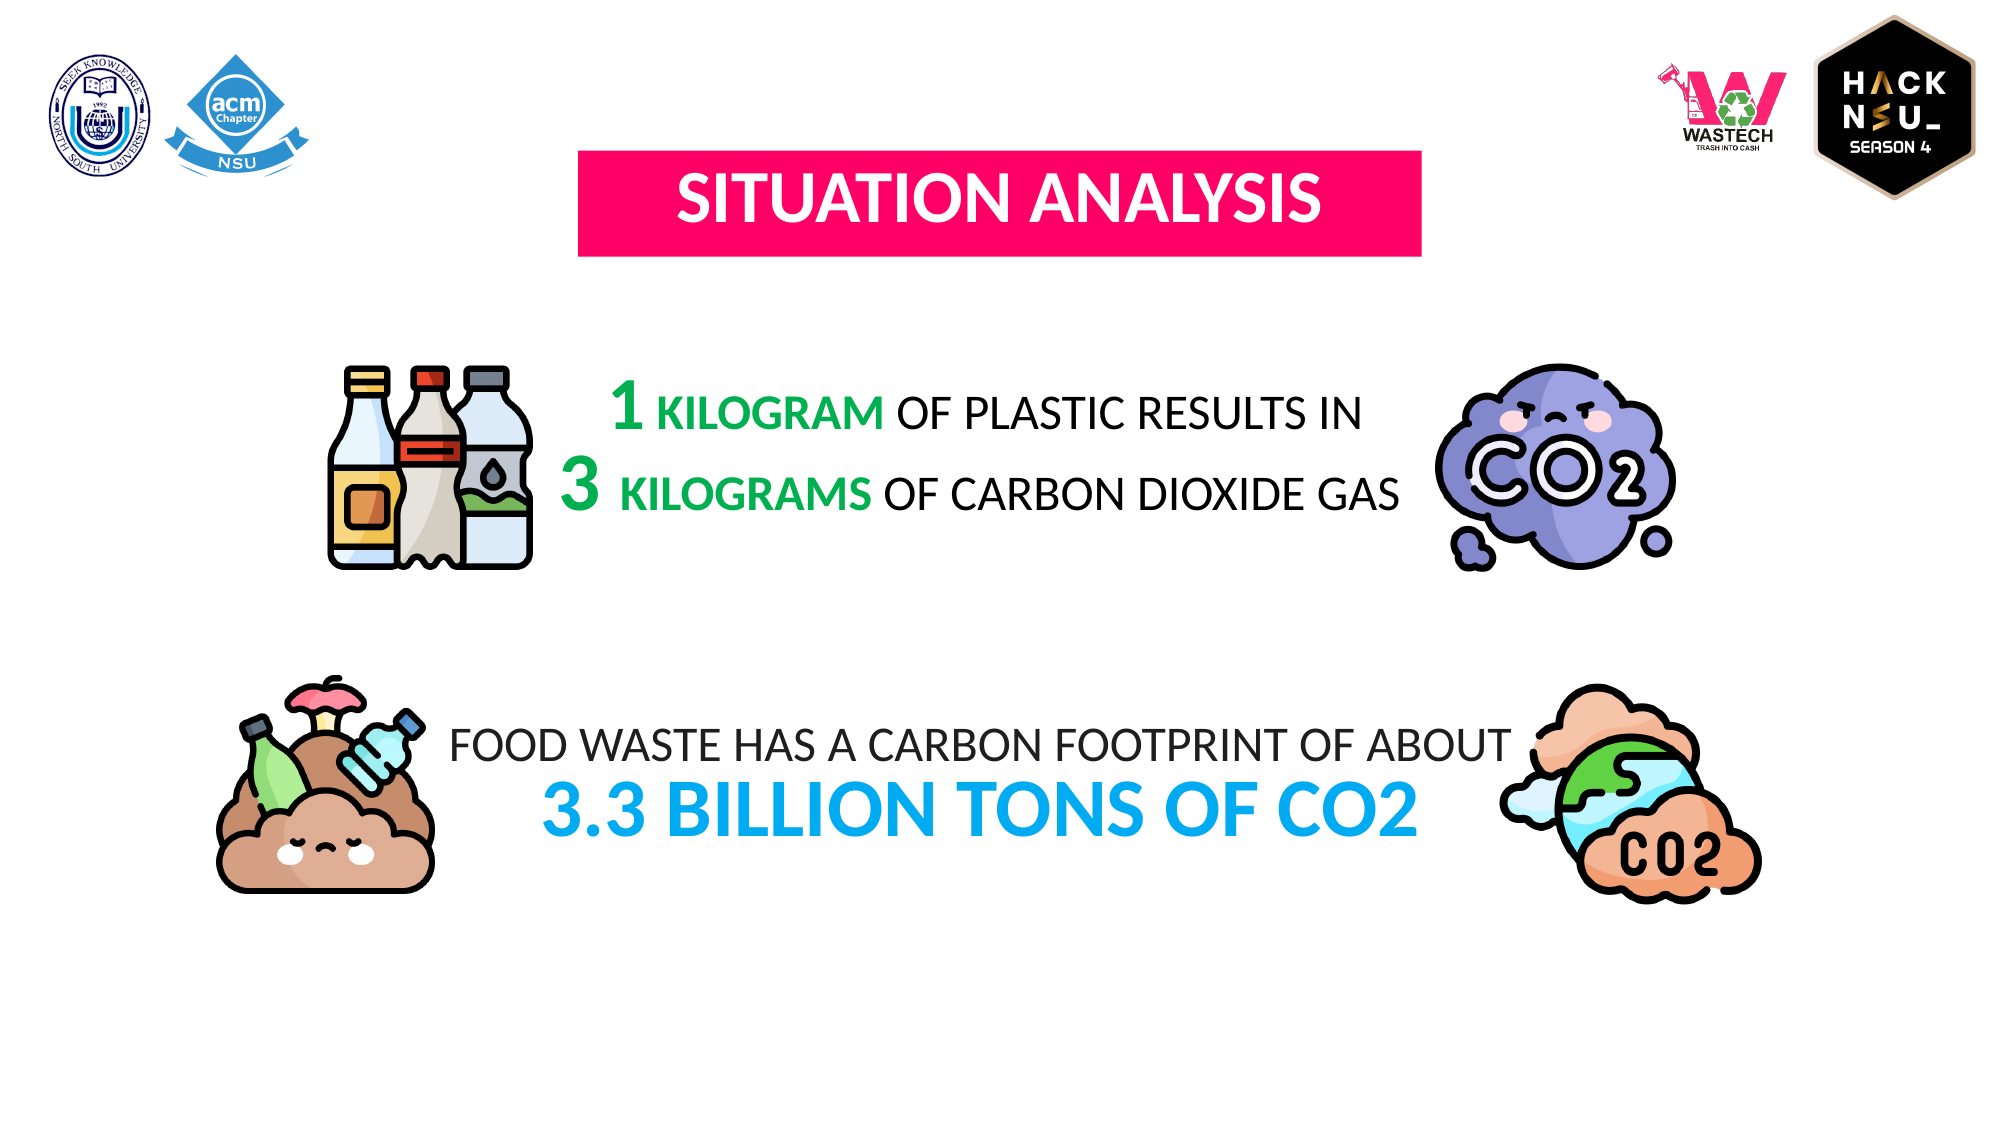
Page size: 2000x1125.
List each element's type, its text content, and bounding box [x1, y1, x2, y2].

text_box SITUATION ANALYSIS [578, 150, 1422, 257]
picture [1496, 675, 1765, 944]
picture [324, 362, 536, 573]
picture [41, 54, 157, 177]
picture [216, 675, 435, 894]
text_box FOOD WASTE HAS A CARBON FOOTPRINT OF ABOUT 3.3 BILLION TONS OF CO2 [435, 716, 1496, 894]
picture [164, 54, 309, 177]
picture [1435, 347, 1676, 588]
picture [1642, 2, 2000, 213]
text_box 1 KILOGRAM OF PLASTIC RESULTS IN 3 KILOGRAMS OF CARBON DIOXIDE GAS [479, 365, 1491, 573]
